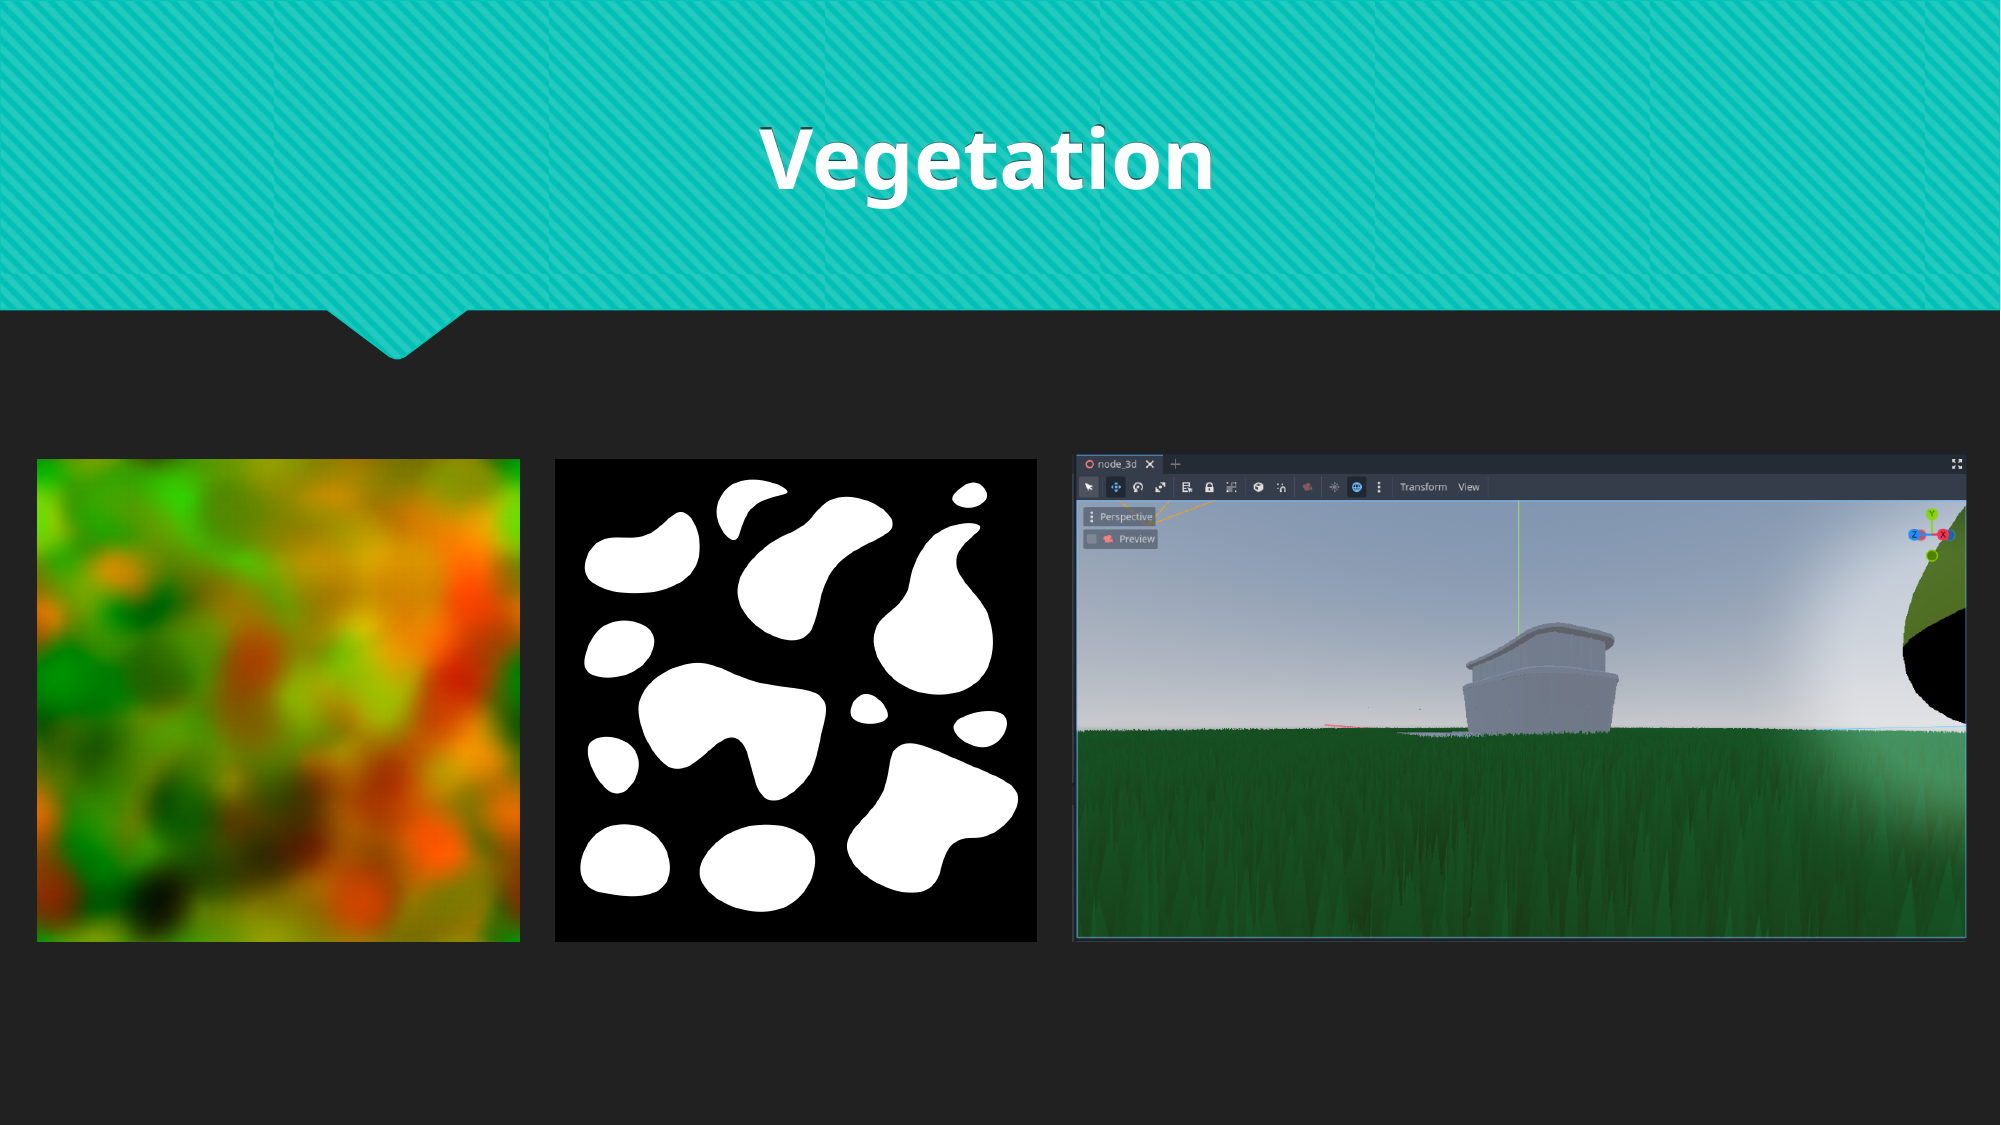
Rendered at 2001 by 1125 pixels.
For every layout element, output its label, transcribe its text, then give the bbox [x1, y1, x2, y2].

picture [37, 459, 520, 942]
picture [555, 459, 1037, 942]
title Vegetation [744, 54, 1254, 214]
picture [1072, 452, 1969, 942]
